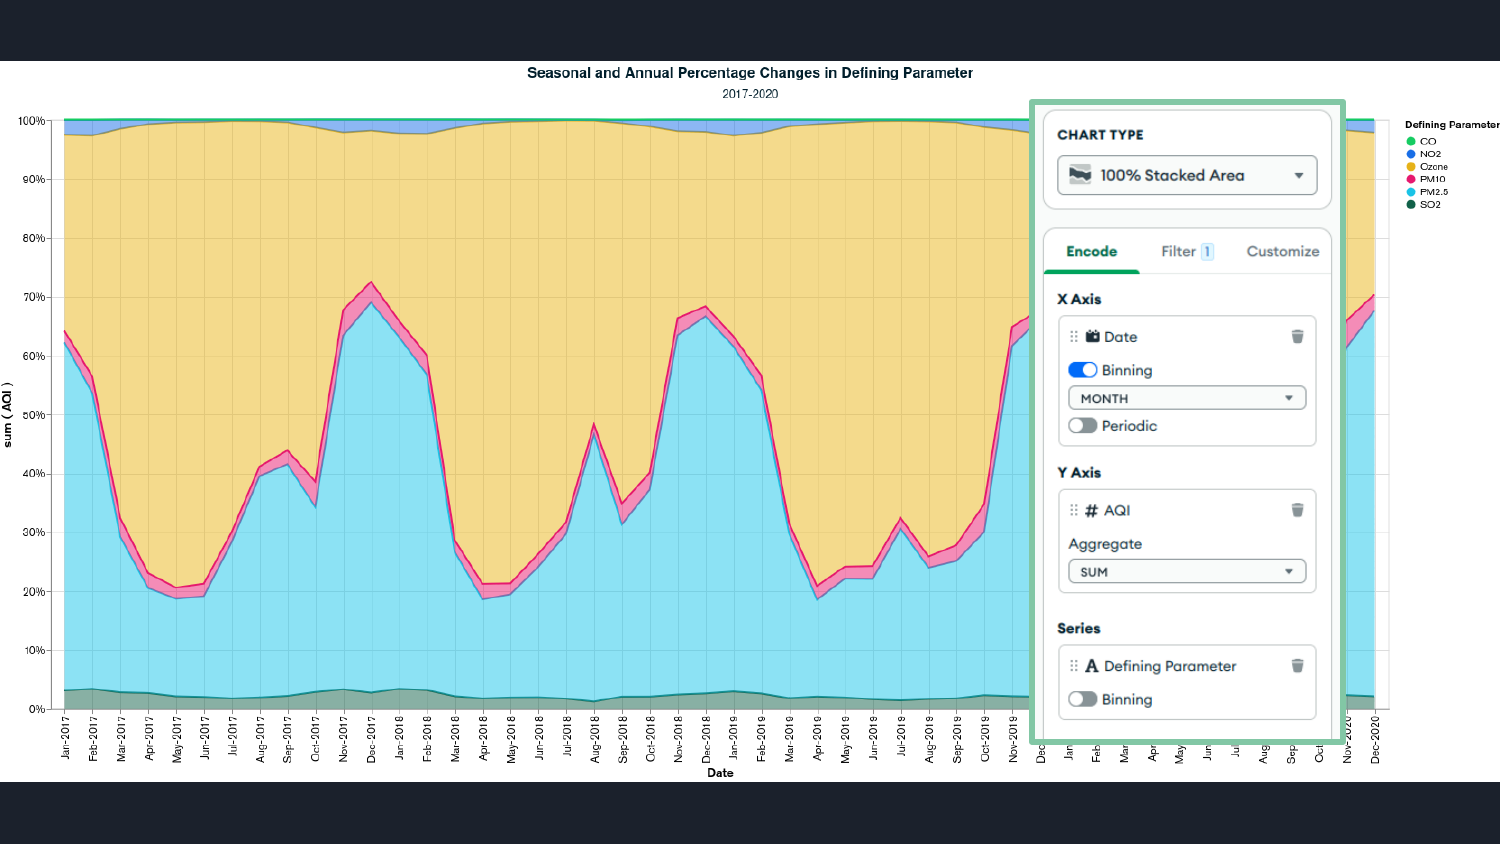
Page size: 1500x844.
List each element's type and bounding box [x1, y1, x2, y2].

picture [0, 61, 1500, 782]
